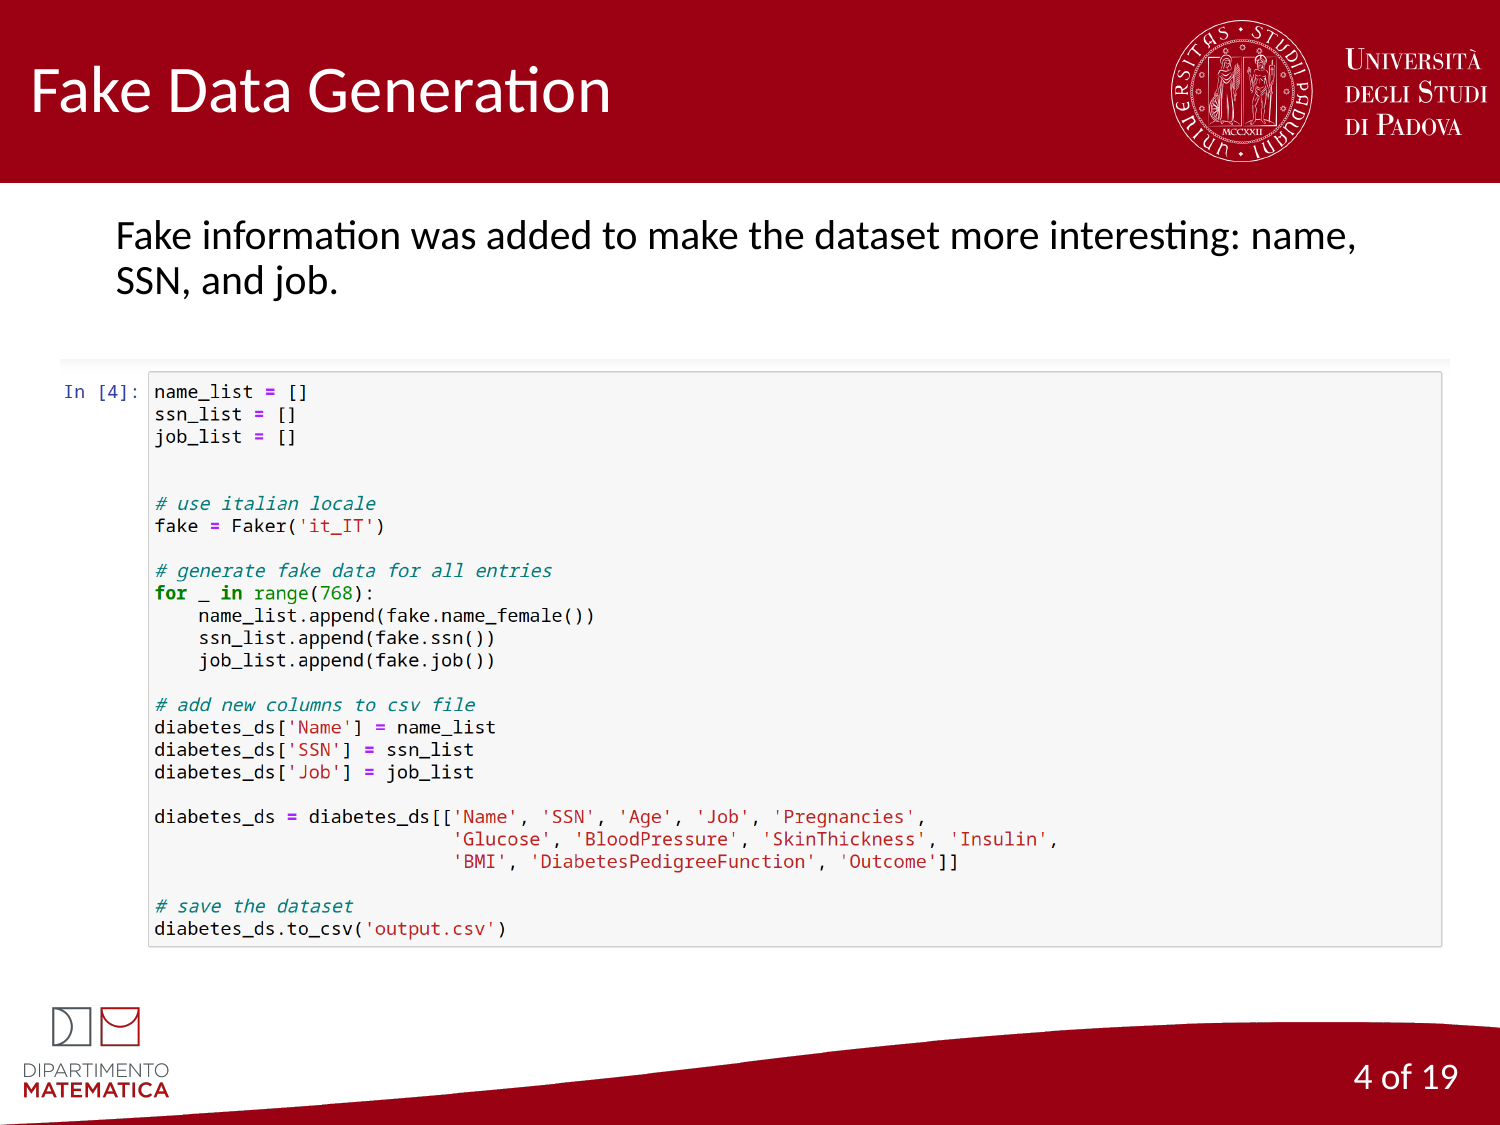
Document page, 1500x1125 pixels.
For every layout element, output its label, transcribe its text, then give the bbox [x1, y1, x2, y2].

title Fake Data Generation [0, 0, 1159, 183]
picture [1171, 20, 1487, 162]
list Fake information was added to make the dataset more interesting: name, SSN, and job. [30, 205, 1411, 300]
slide_number <number> of 19 [1136, 1044, 1474, 1104]
picture [0, 1007, 1500, 1125]
picture [60, 359, 1450, 951]
